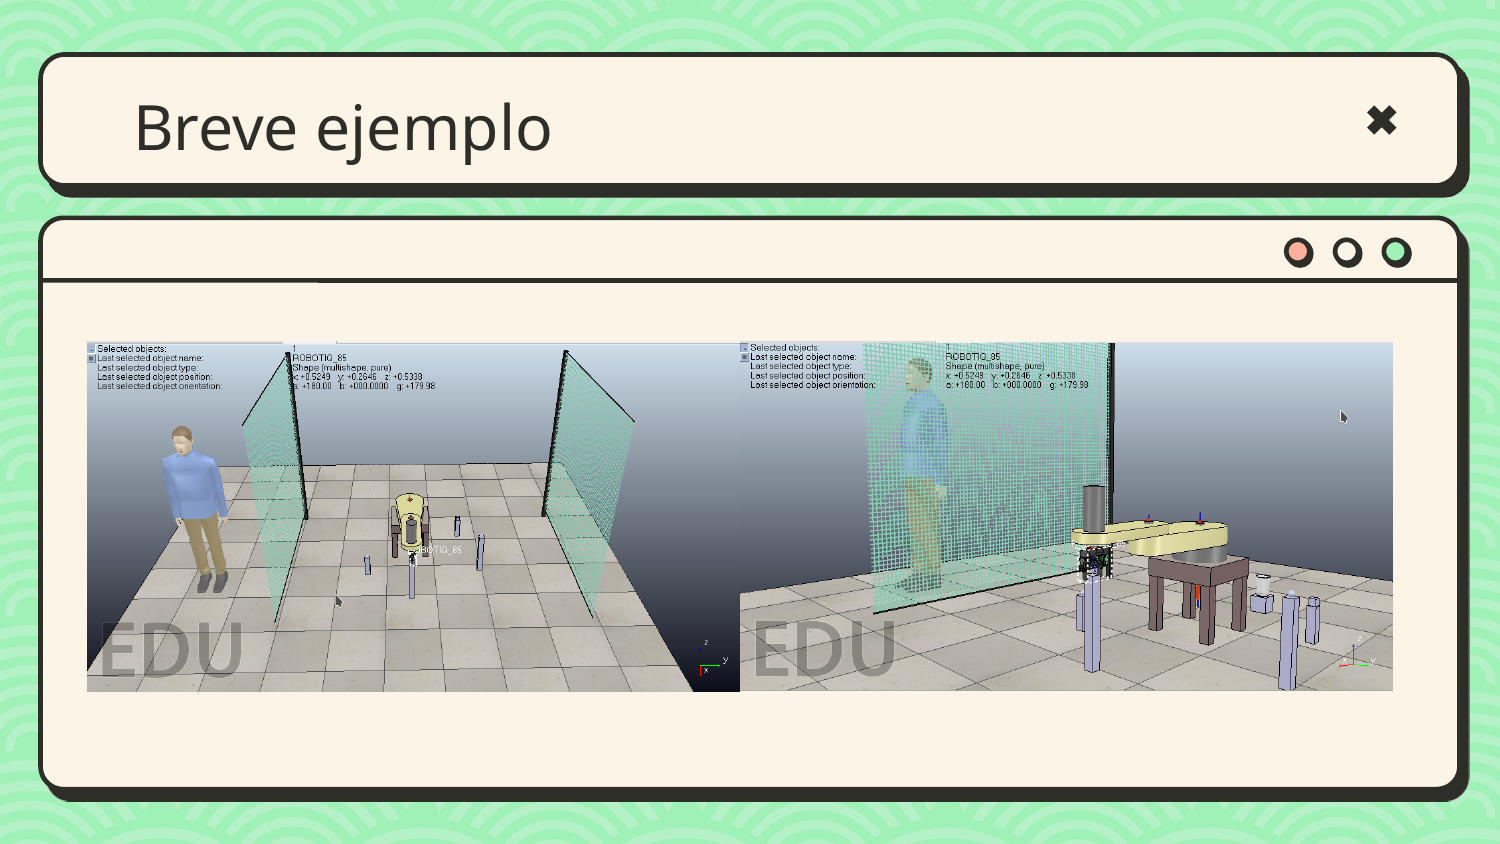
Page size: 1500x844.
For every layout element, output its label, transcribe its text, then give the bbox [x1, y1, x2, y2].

picture [0, 0, 1500, 844]
title Breve ejemplo [118, 72, 1382, 167]
